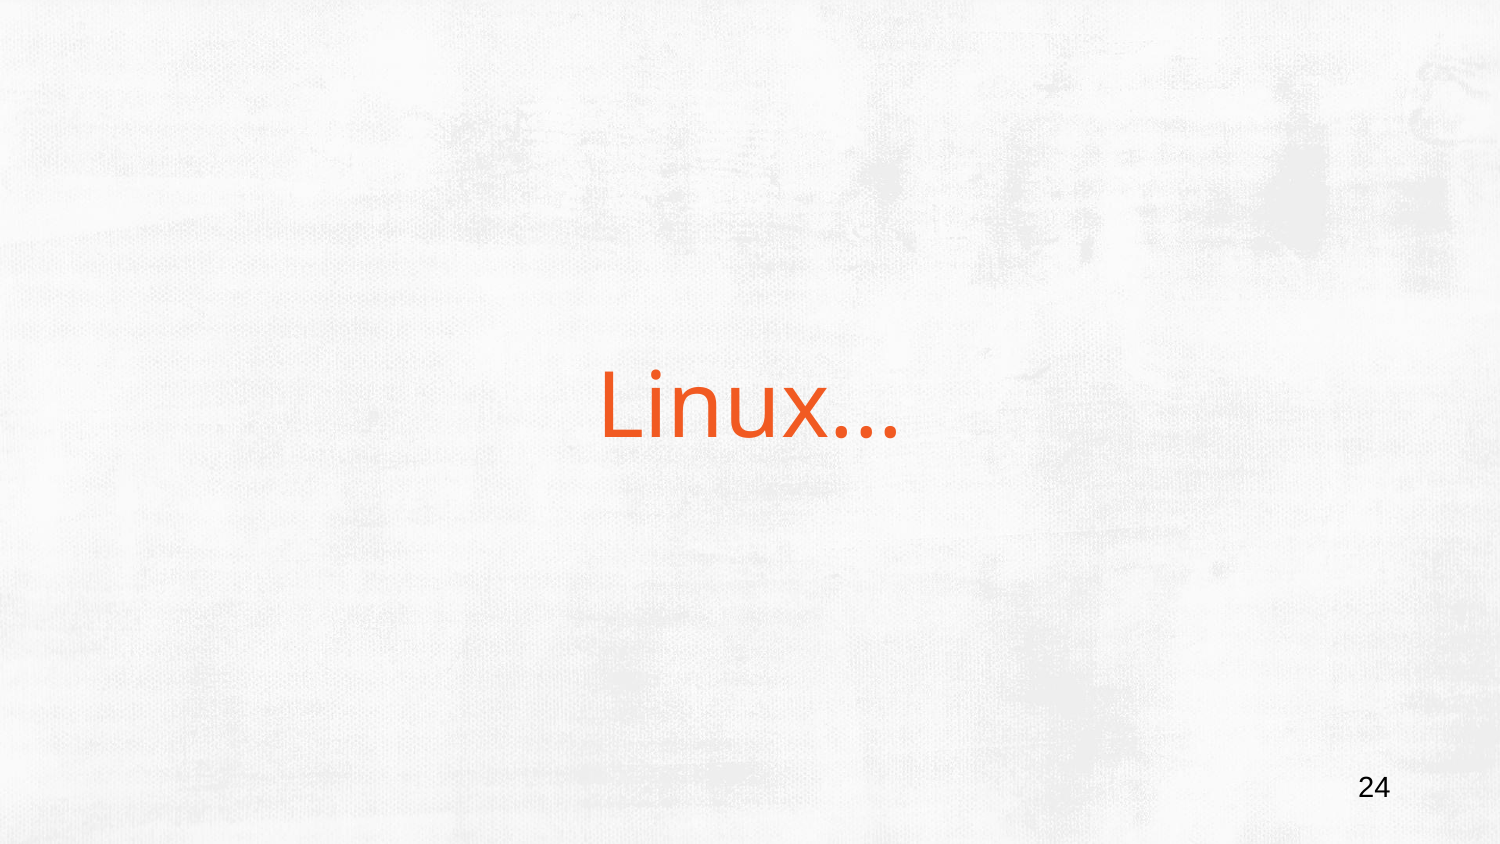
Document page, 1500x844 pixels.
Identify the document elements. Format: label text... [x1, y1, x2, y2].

slide_number <number> [1343, 753, 1434, 818]
picture [0, 0, 1500, 844]
title Linux... [227, 240, 1273, 560]
